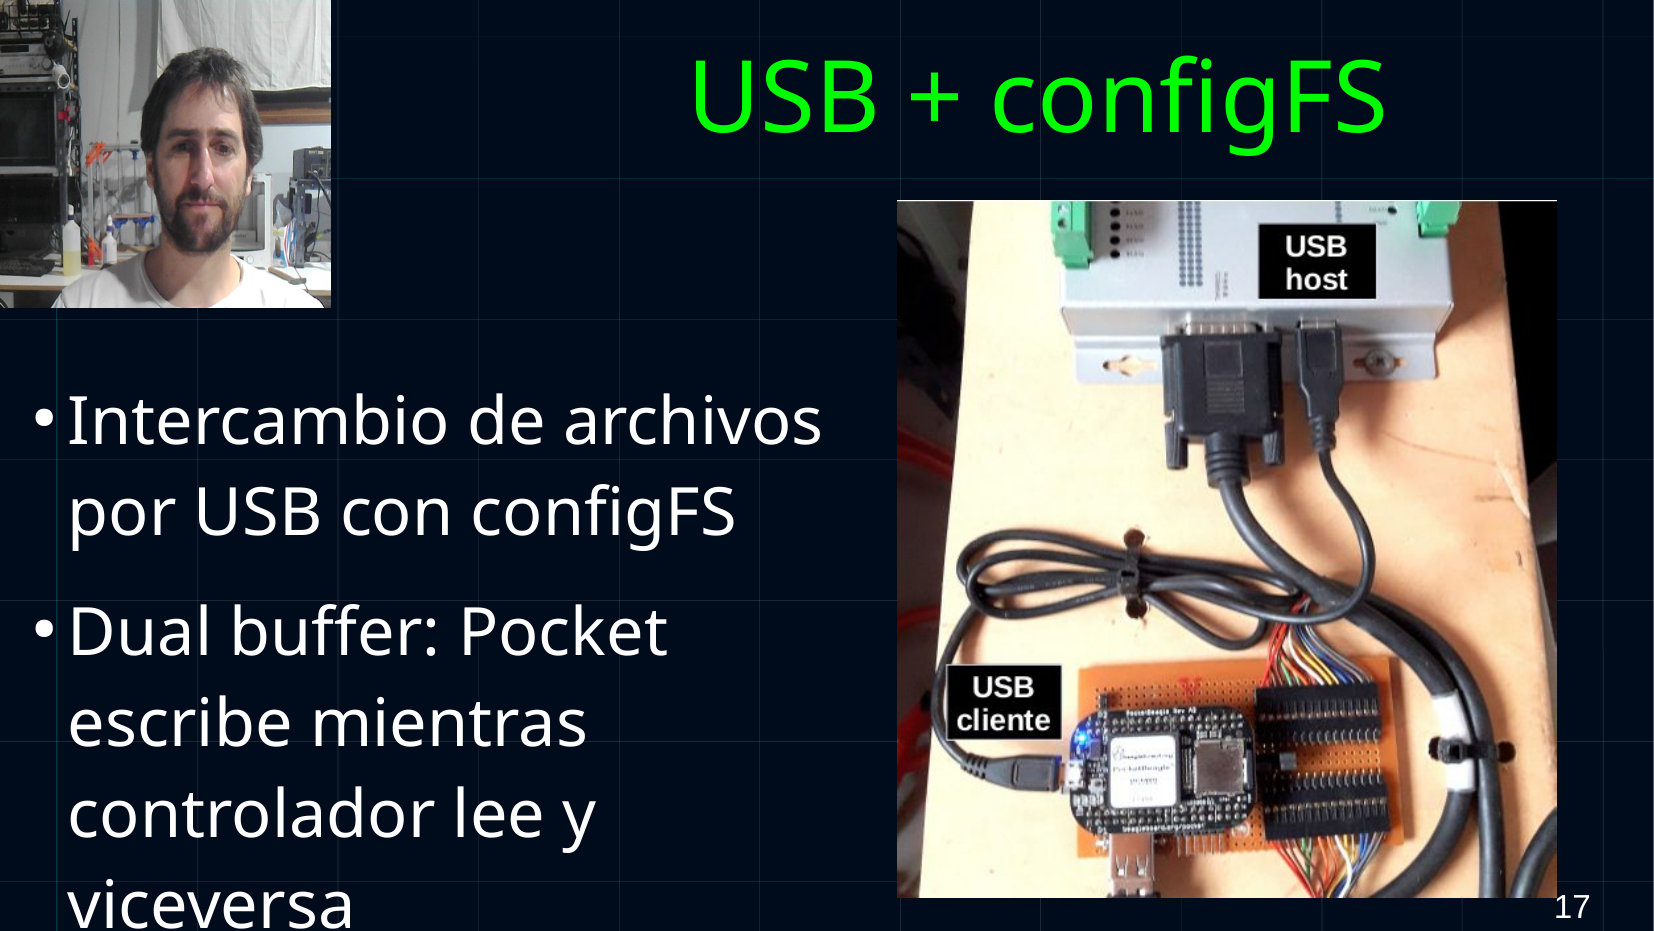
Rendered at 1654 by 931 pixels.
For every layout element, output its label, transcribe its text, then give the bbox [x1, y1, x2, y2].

text_box <number> [1539, 880, 1654, 931]
text_box USB + configFS [673, 17, 1397, 283]
text_box Intercambio de archivos por USB con configFS Dual buffer: Pocket escribe mientras controlador lee y viceversa [17, 366, 904, 931]
picture [0, 0, 1654, 931]
